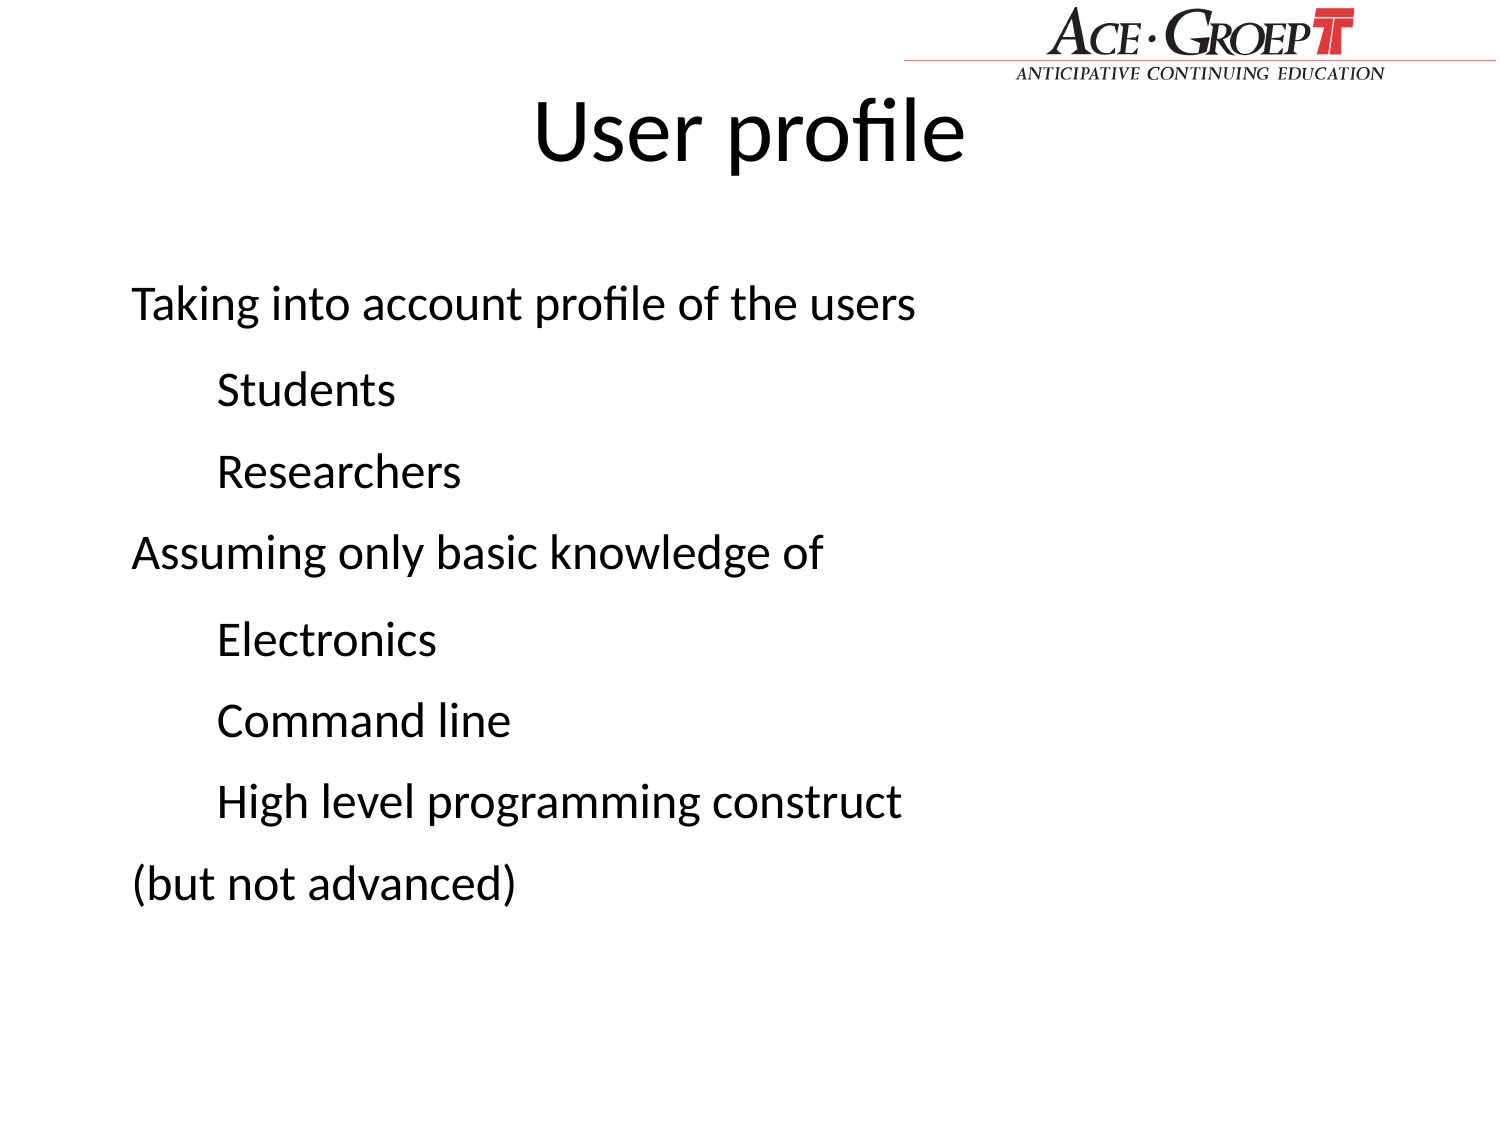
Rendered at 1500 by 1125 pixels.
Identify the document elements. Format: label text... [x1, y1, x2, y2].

picture [904, 7, 1496, 80]
title User profile [75, 45, 1425, 233]
list Taking into account profile of the users Students Researchers Assuming only basic knowledge of Electronics Command line High level programming construct (but not advanced) [60, 262, 1411, 1006]
